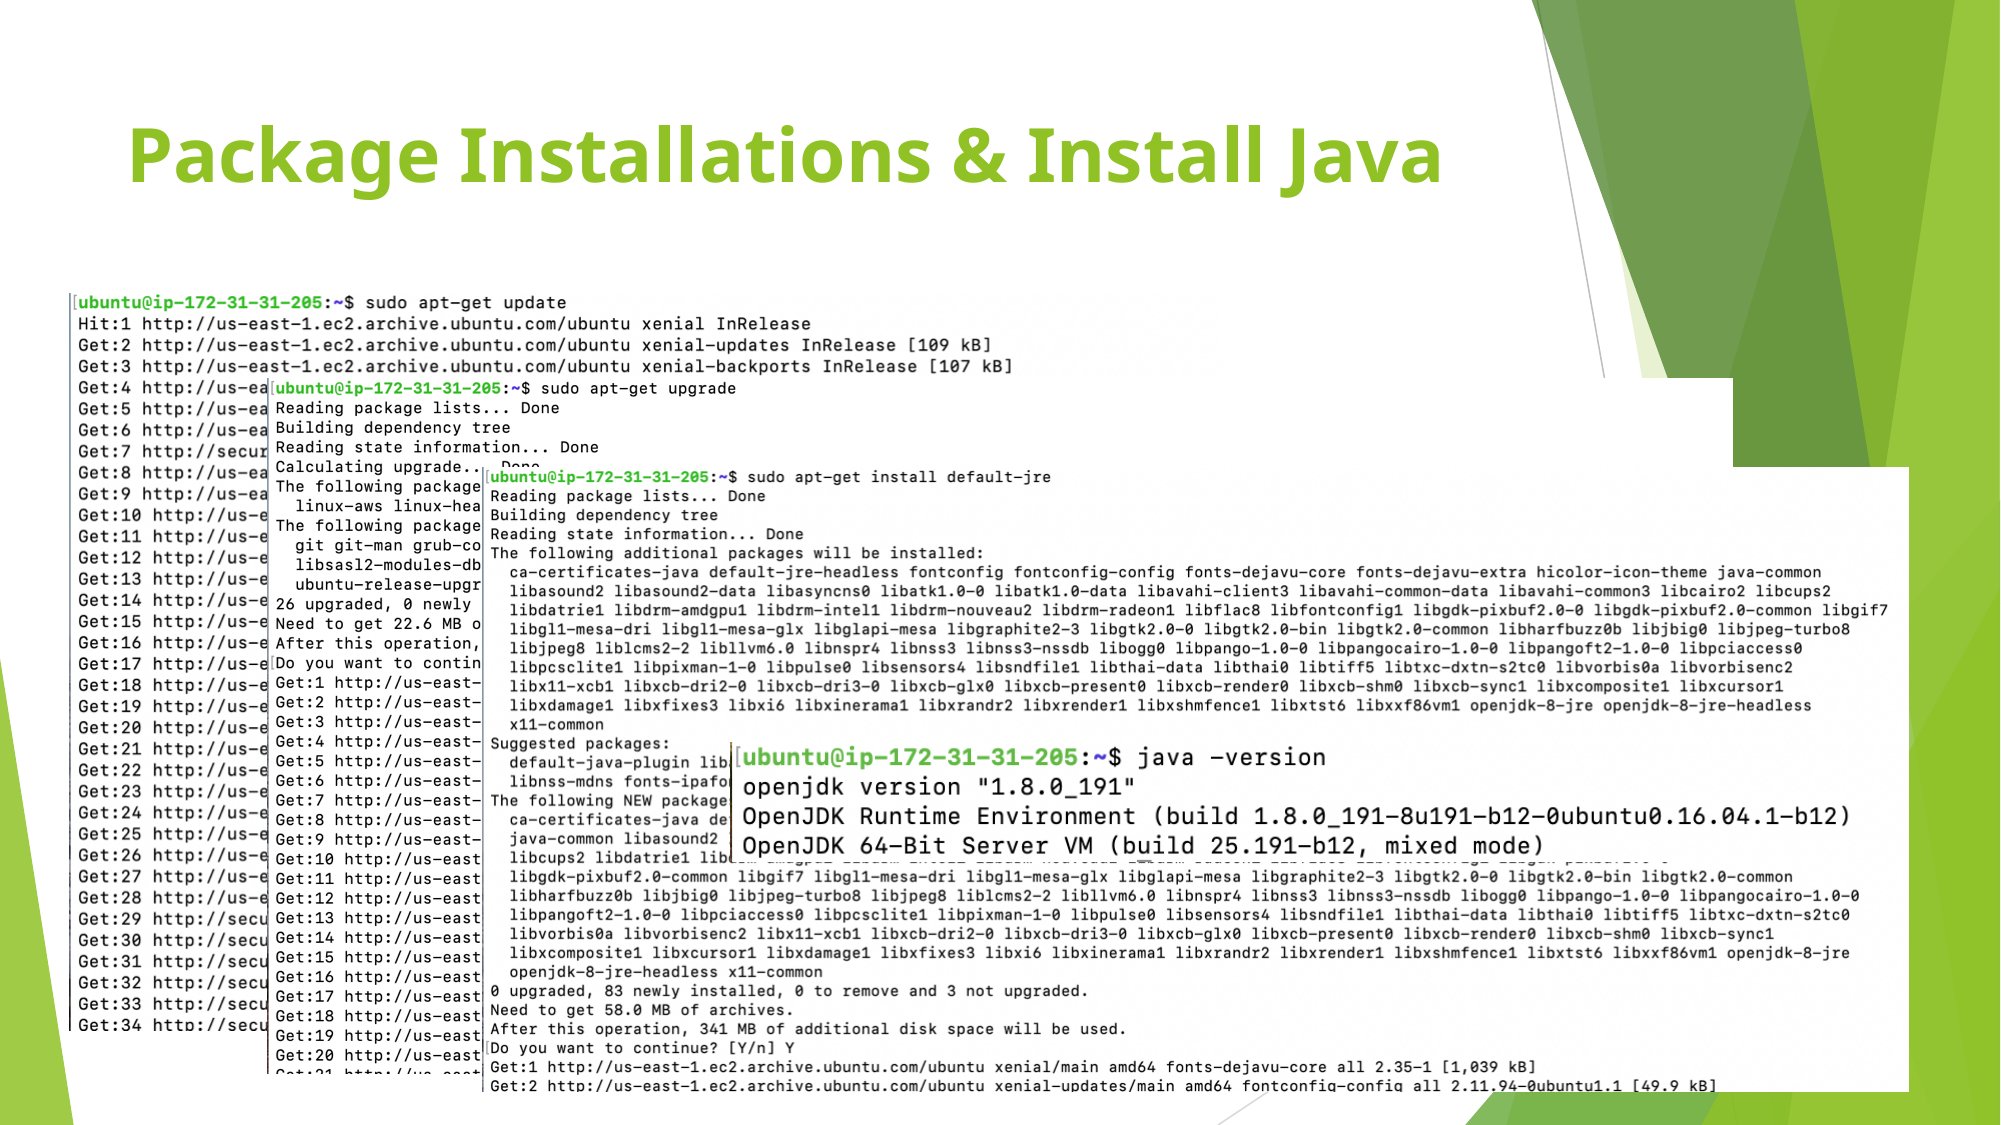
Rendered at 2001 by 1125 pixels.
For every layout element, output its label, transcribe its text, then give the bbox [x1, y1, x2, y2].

picture [69, 293, 1909, 1092]
title Package Installations & Install Java [111, 99, 1522, 317]
